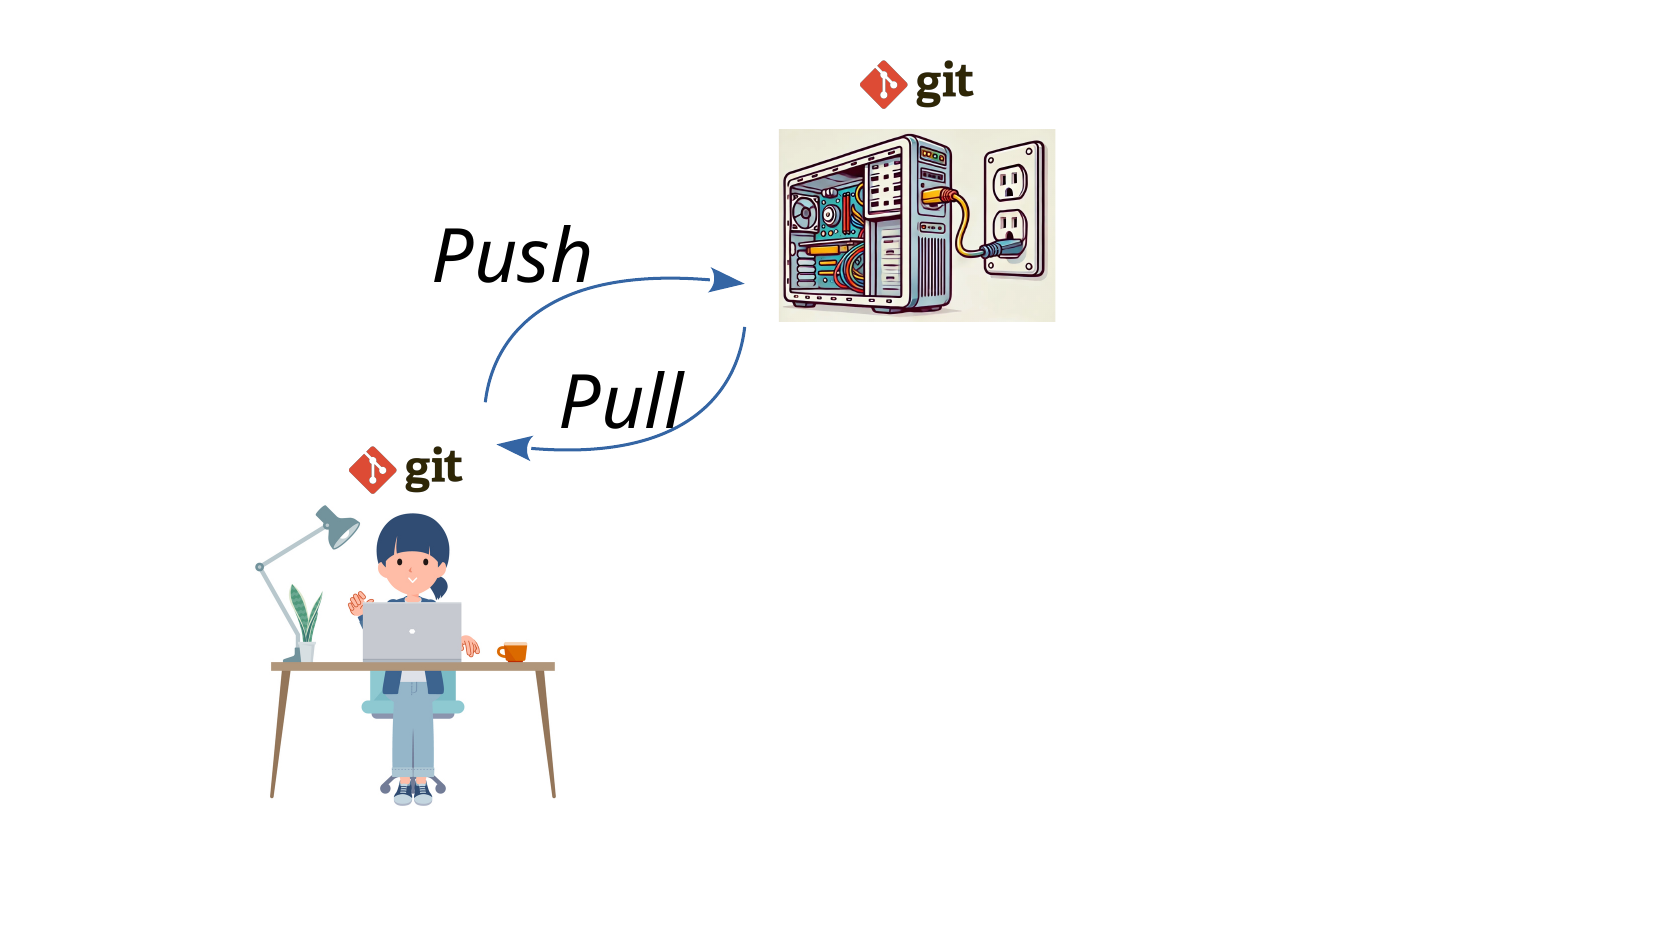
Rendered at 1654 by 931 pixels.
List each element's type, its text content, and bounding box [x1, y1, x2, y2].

picture [778, 129, 1056, 322]
picture [860, 60, 974, 109]
text_box Push [388, 194, 638, 291]
picture [161, 446, 628, 868]
text_box Pull [496, 341, 746, 437]
